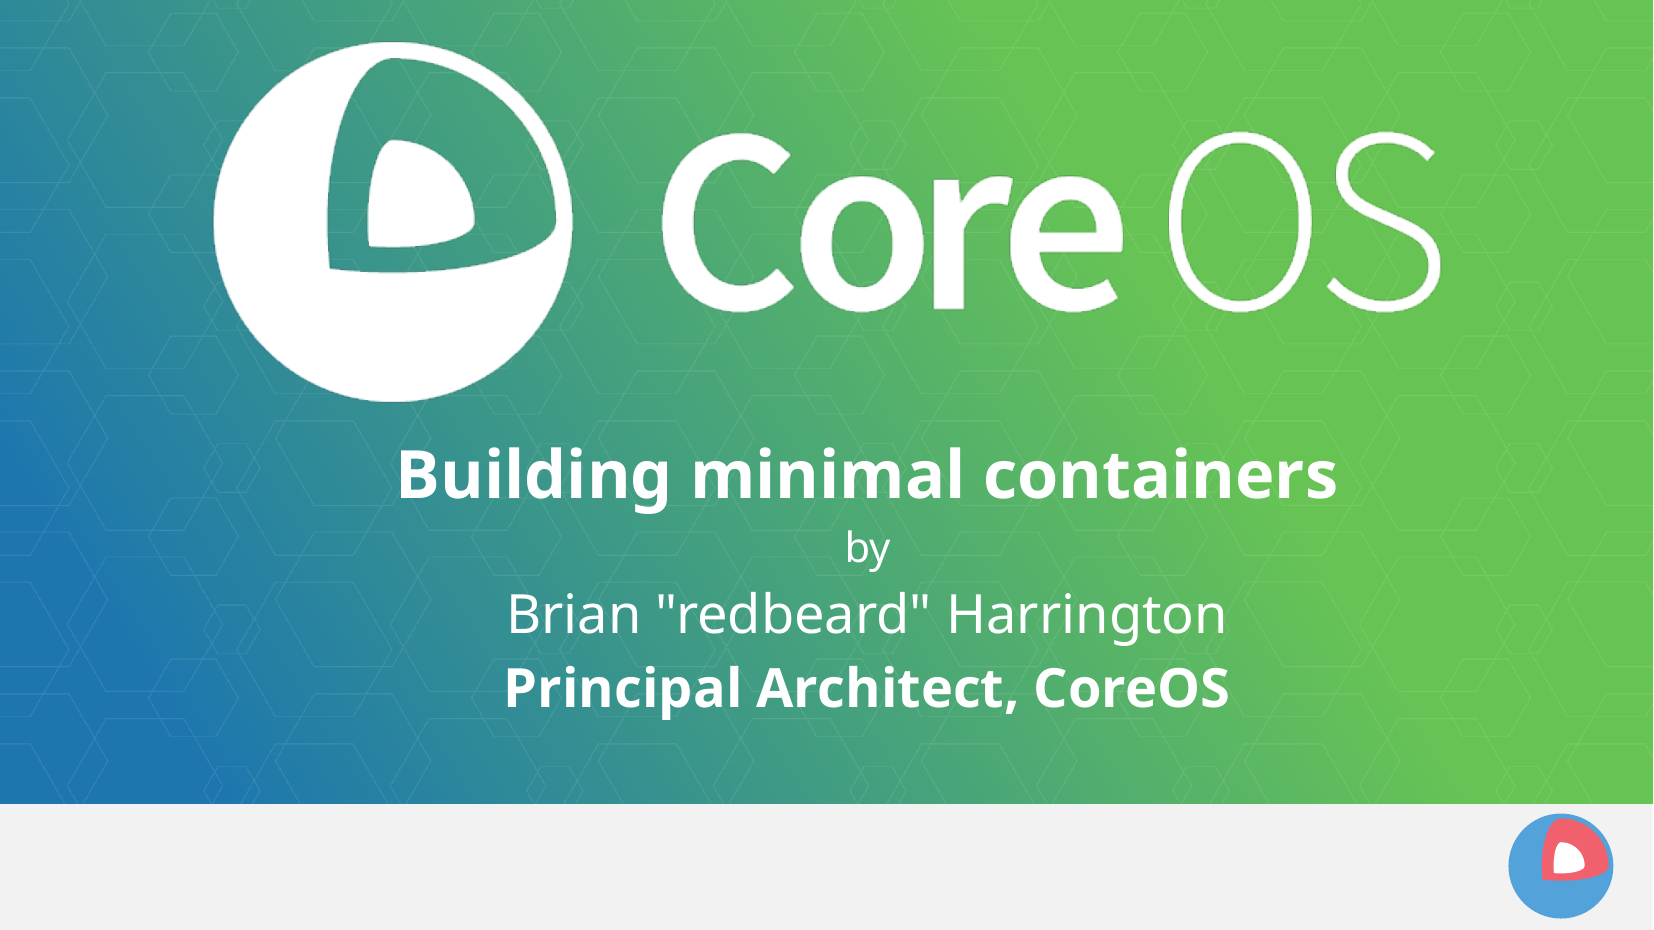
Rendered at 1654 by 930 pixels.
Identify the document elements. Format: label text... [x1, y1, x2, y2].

picture [0, 0, 1654, 805]
text_box Building minimal containers by Brian "redbeard" Harrington Principal Architect, CoreOS [381, 419, 1276, 709]
